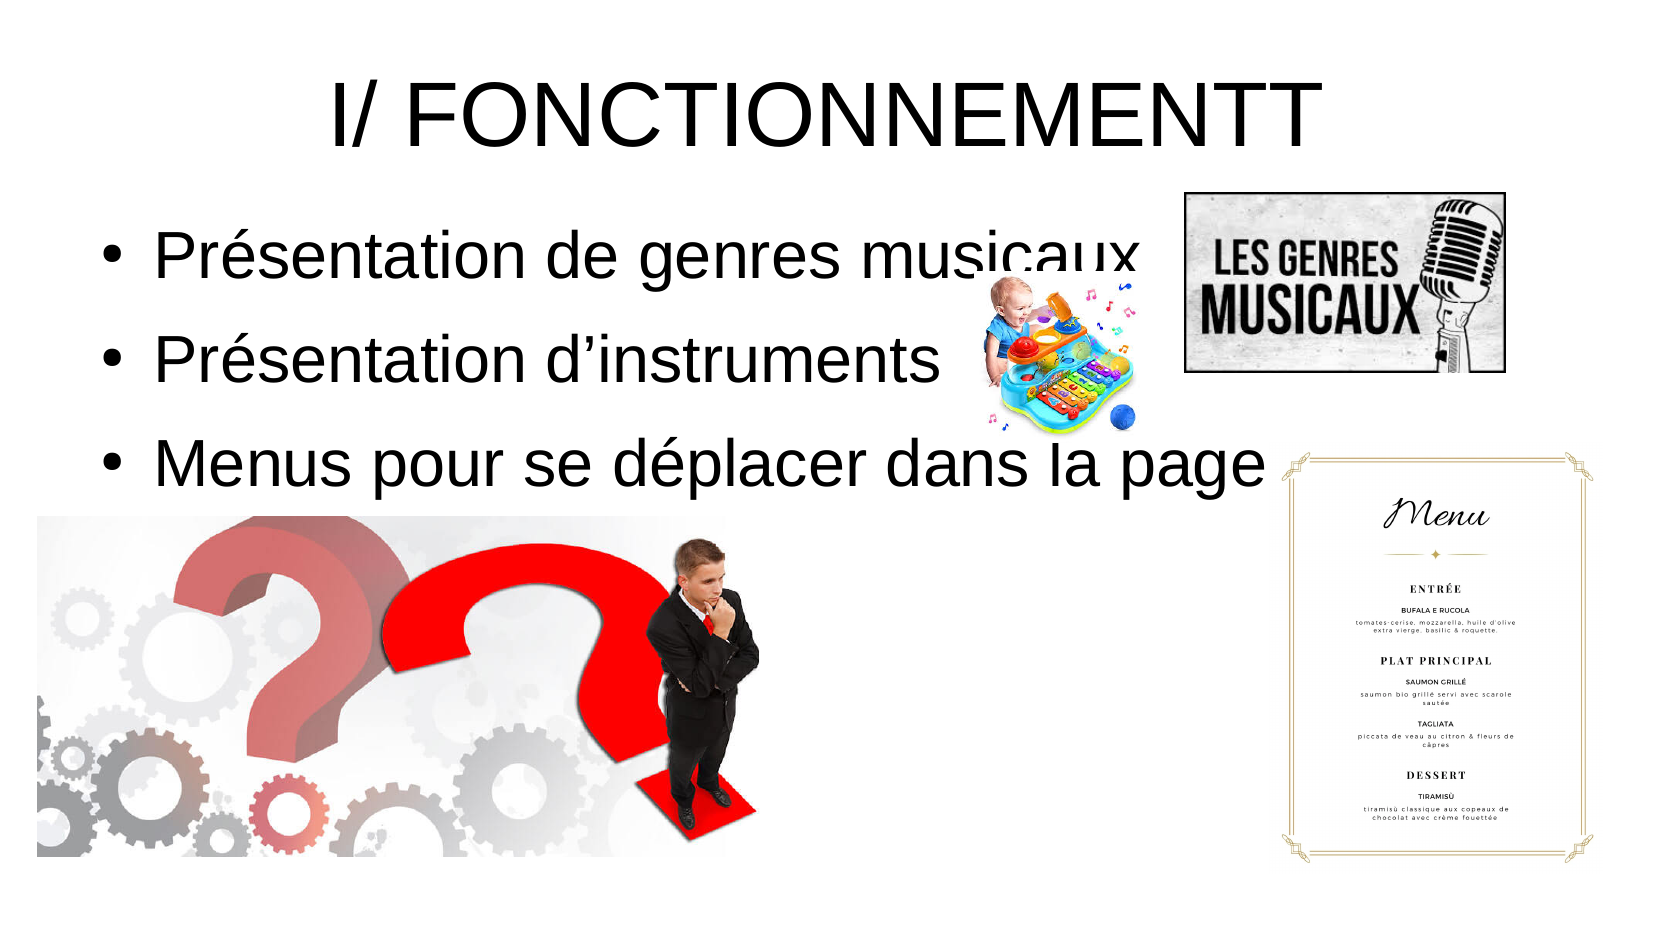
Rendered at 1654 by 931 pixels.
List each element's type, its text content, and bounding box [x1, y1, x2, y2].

title I/ FONCTIONNEMENTT [82, 37, 1571, 193]
picture [1184, 192, 1506, 373]
picture [1269, 442, 1603, 874]
list Présentation de genres musicaux Présentation d’instruments Menus pour se déplacer dans la page [82, 217, 1571, 758]
picture [37, 516, 827, 857]
picture [974, 271, 1146, 443]
